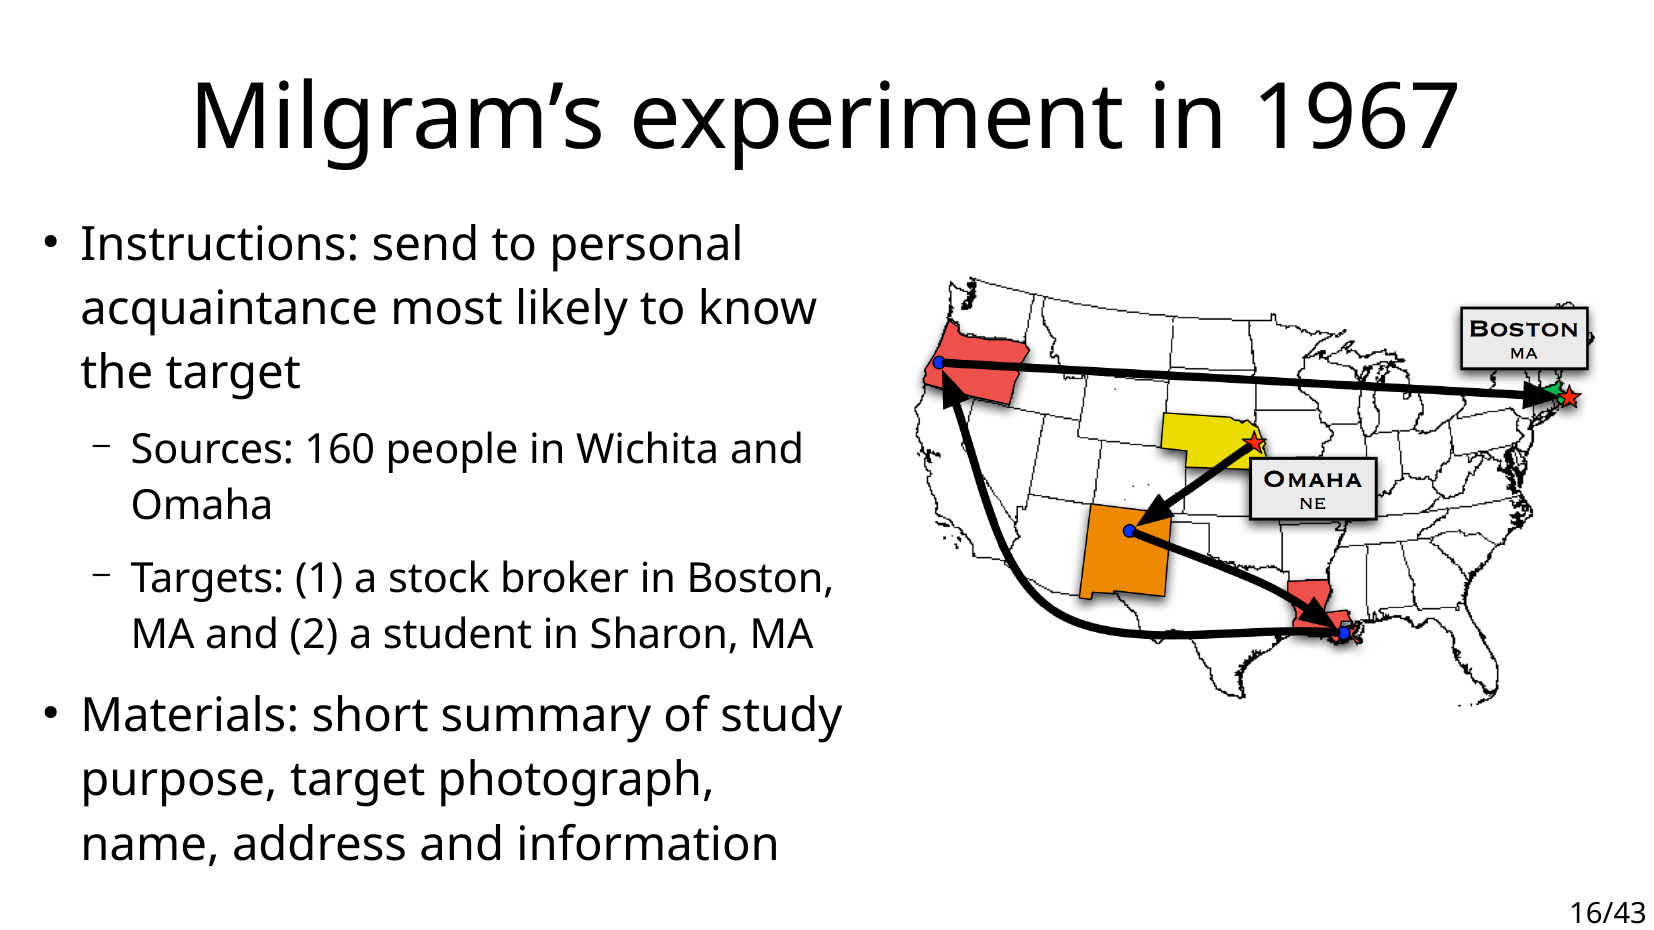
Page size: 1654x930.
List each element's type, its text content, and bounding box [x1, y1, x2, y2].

title Milgram’s experiment in 1967 [82, 1, 1571, 225]
list Instructions: send to personal acquaintance most likely to know the target Sources: 160 people in Wichita and Omaha Targets: (1) a stock broker in Boston, MA and (2) a student in Sharon, MA Materials: short summary of study purpose, target photograph, name, address and information [30, 209, 856, 901]
picture [885, 213, 1614, 721]
